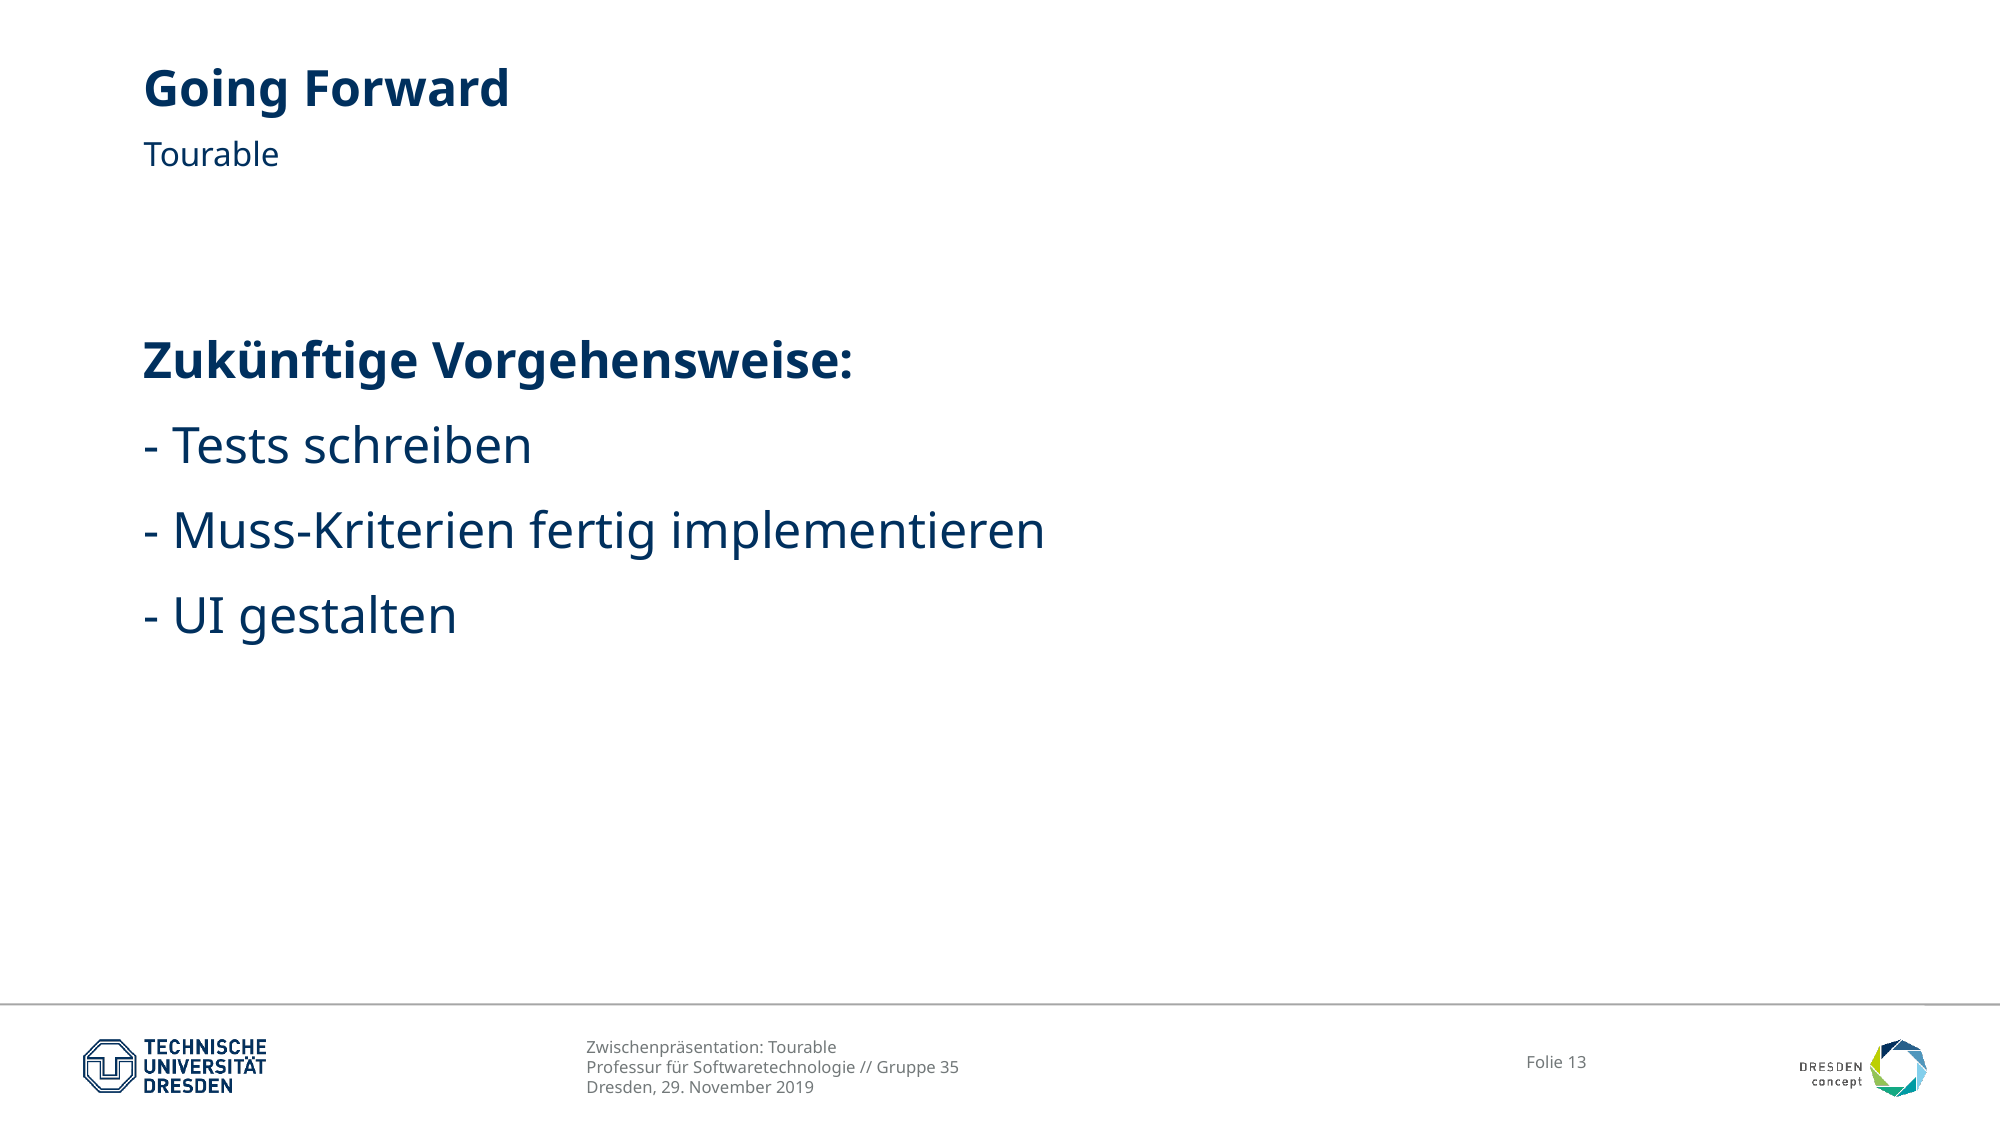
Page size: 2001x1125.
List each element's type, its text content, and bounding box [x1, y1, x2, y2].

list Zukünftige Vorgehensweise: - Tests schreiben - Muss-Kriterien fertig implementieren - UI gestalten [143, 243, 1880, 957]
title Going Forward Tourable [143, 56, 1880, 169]
picture [83, 1039, 266, 1093]
picture [1800, 1039, 1927, 1097]
